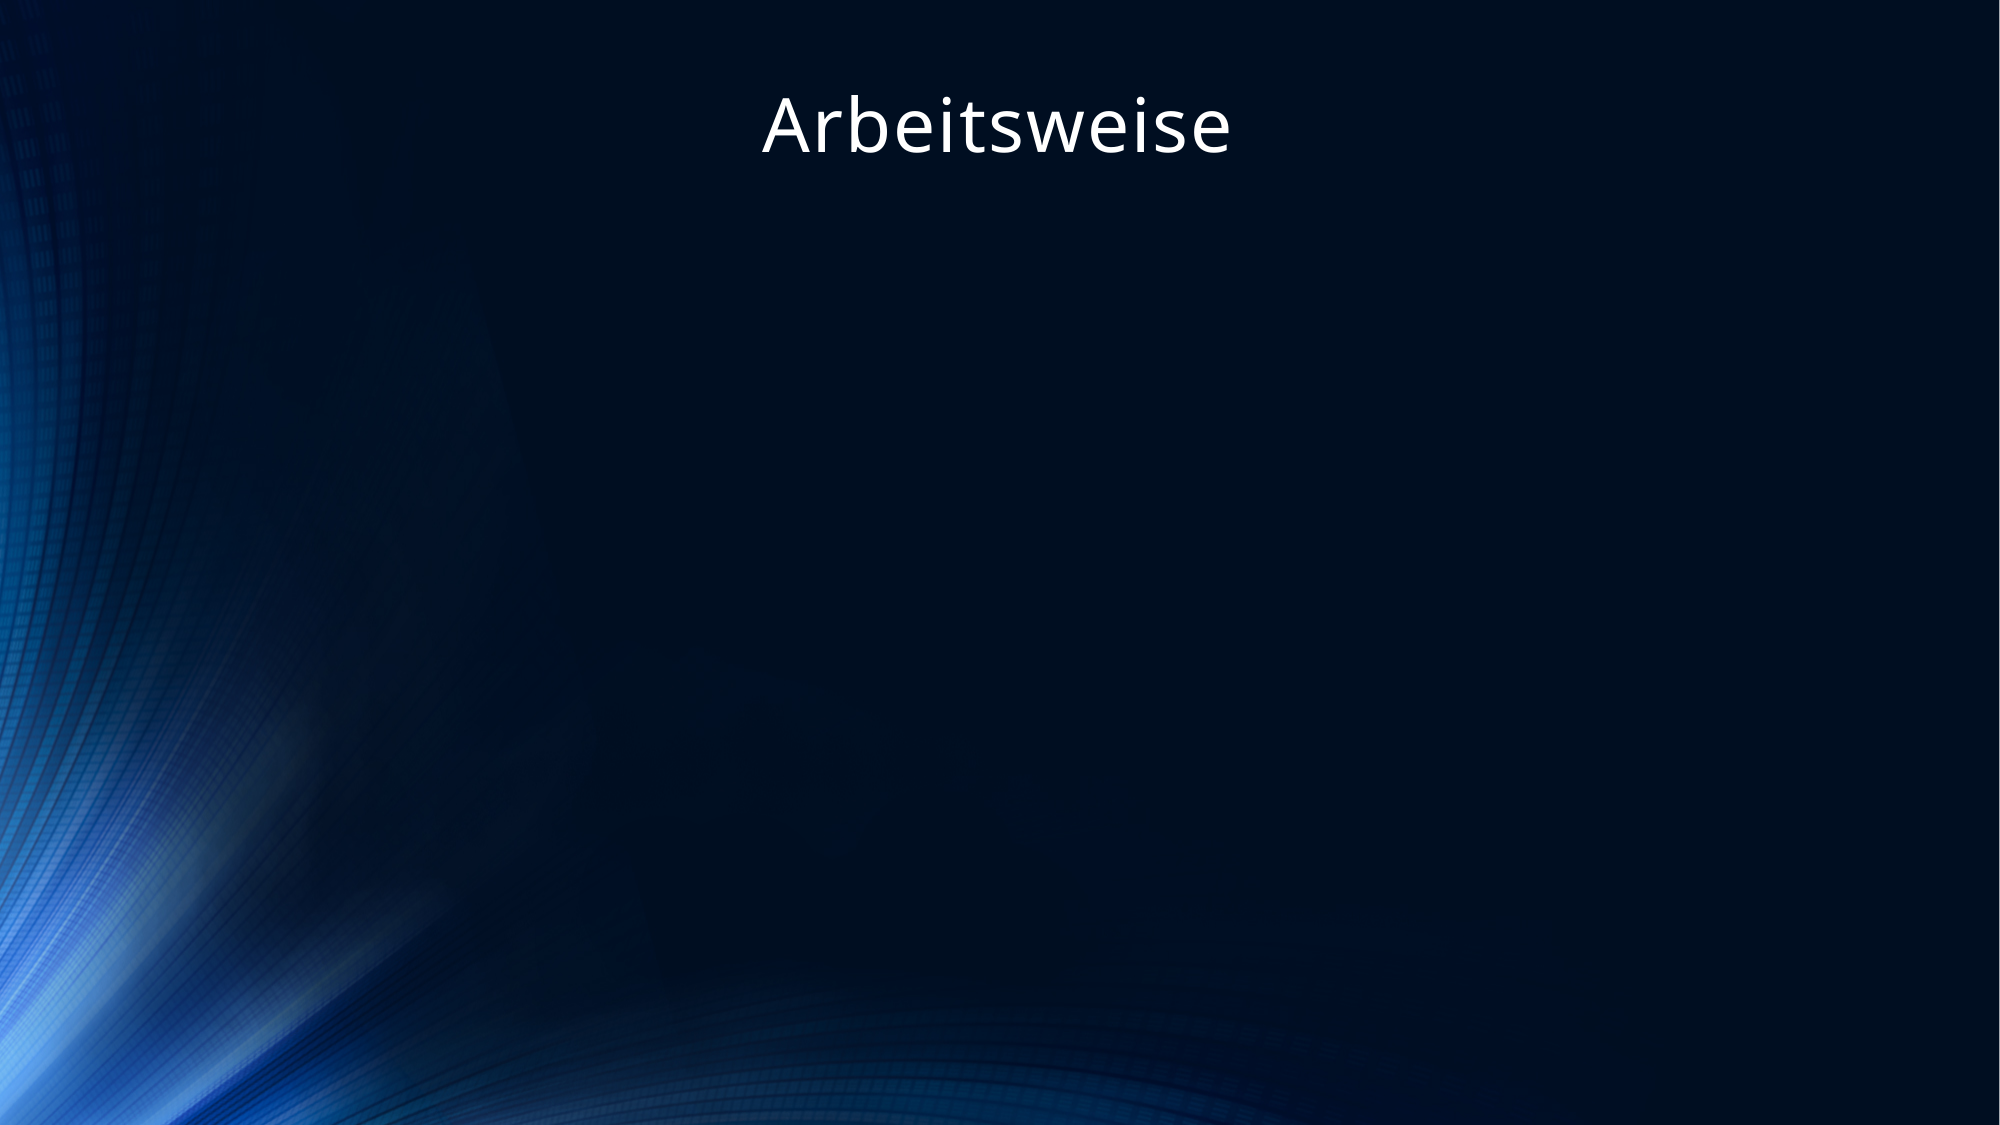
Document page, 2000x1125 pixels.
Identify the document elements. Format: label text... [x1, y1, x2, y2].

text_box Arbeitsweise [248, 62, 1749, 177]
